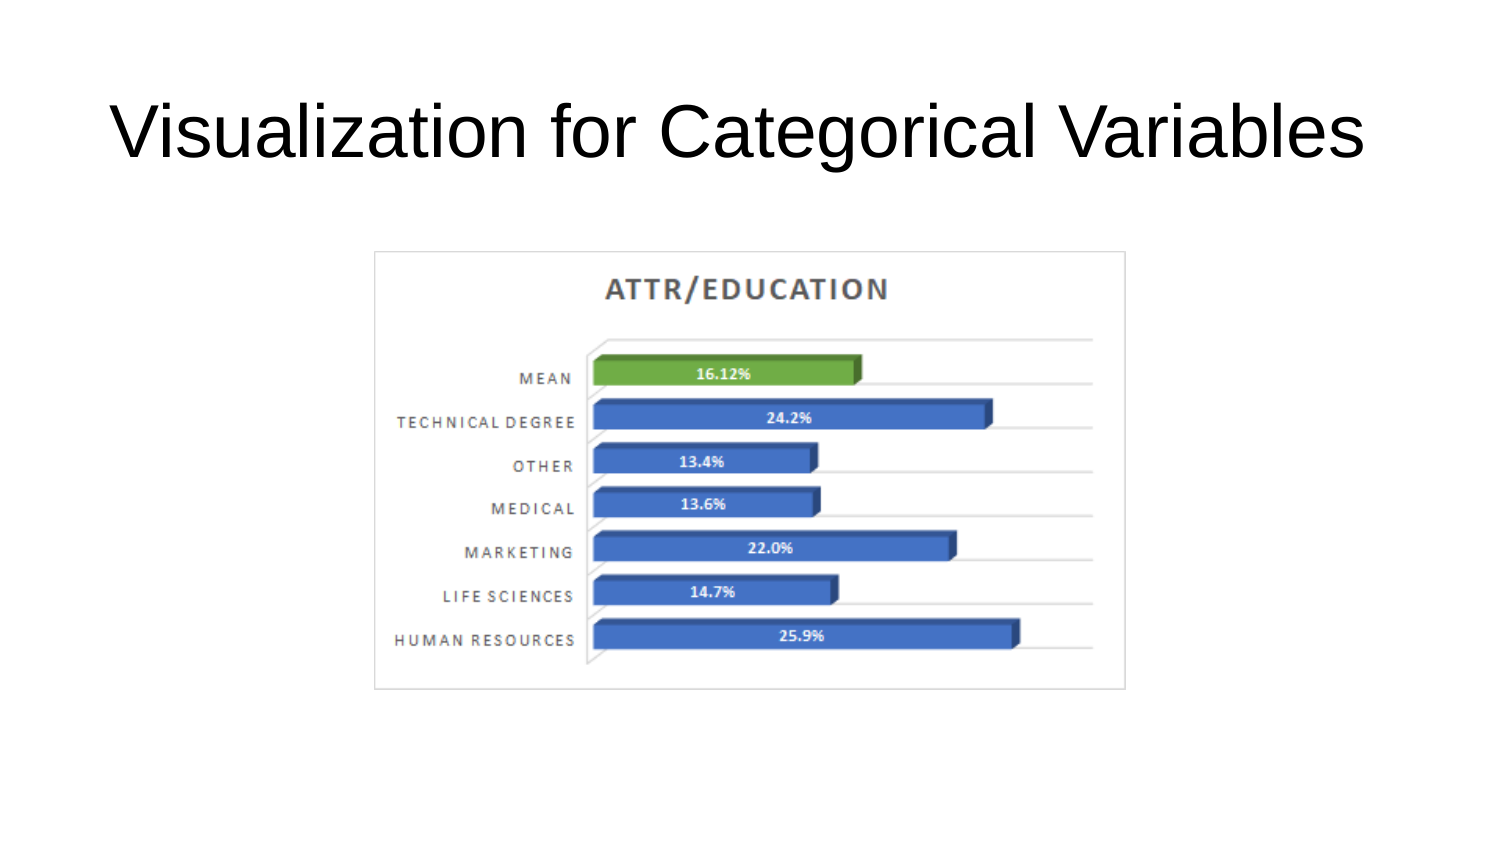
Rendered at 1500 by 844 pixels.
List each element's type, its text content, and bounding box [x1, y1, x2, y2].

picture [374, 251, 1126, 690]
title Visualization for Categorical Variables [49, 67, 1448, 173]
